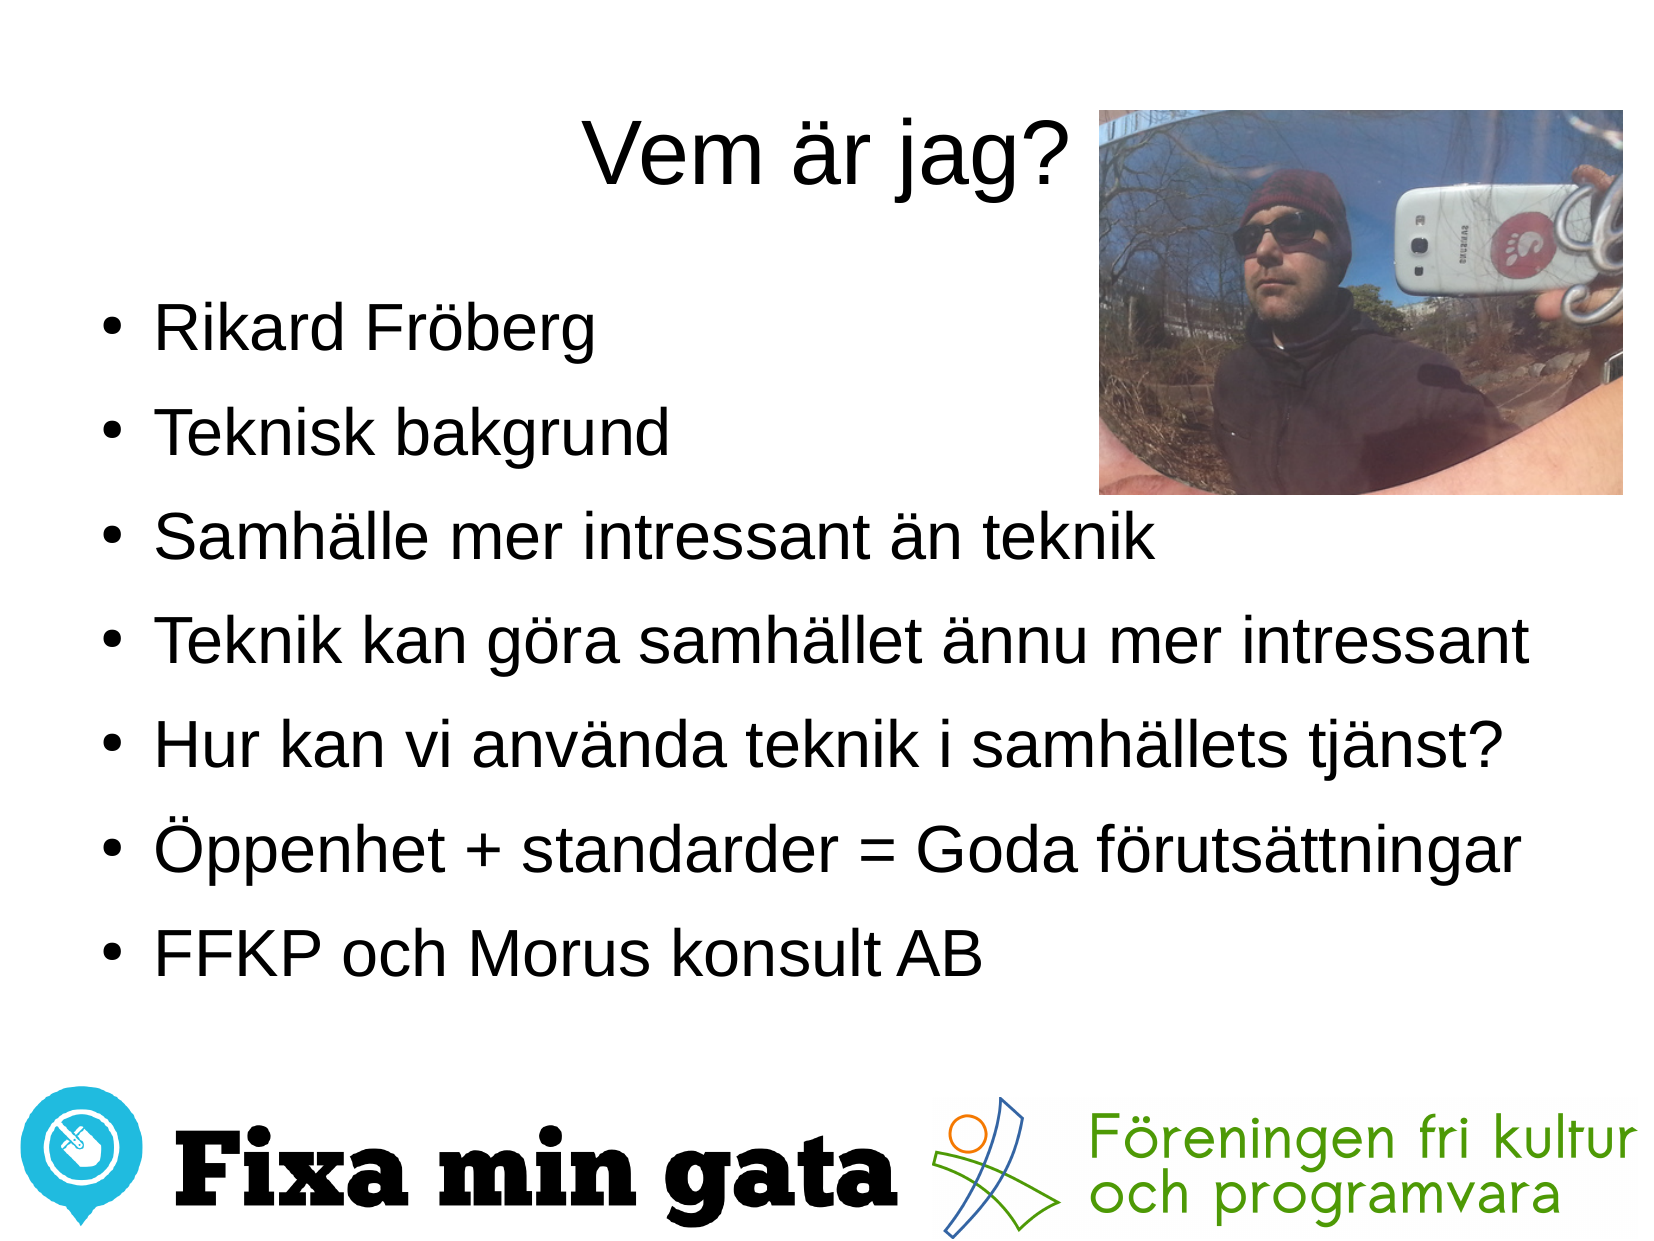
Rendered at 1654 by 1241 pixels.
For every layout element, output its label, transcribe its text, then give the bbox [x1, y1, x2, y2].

picture [1099, 110, 1623, 496]
picture [4, 1079, 910, 1236]
list Rikard Fröberg Teknisk bakgrund Samhälle mer intressant än teknik Teknik kan göra samhället ännu mer intressant Hur kan vi använda teknik i samhällets tjänst? Öppenhet + standarder = Goda förutsättningar FFKP och Morus konsult AB [82, 290, 1538, 1010]
picture [932, 1097, 1638, 1239]
title Vem är jag? [82, 49, 1571, 257]
